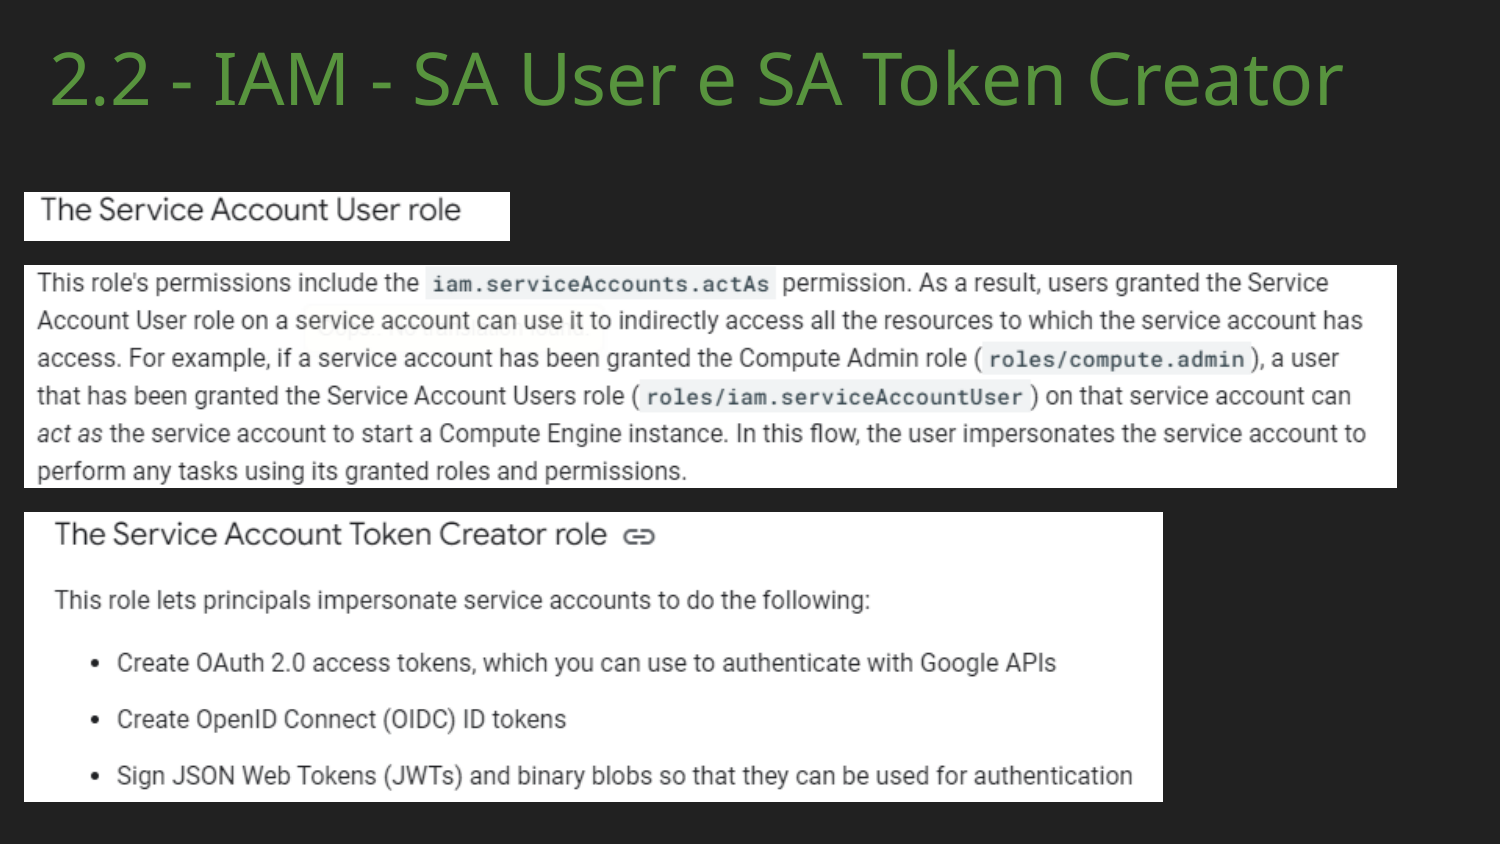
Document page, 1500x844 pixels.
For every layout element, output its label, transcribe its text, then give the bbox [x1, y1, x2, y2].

title 2.2 - IAM - SA User e SA Token Creator [34, 17, 1432, 168]
picture [24, 265, 1397, 488]
picture [24, 192, 510, 241]
picture [24, 512, 1163, 802]
